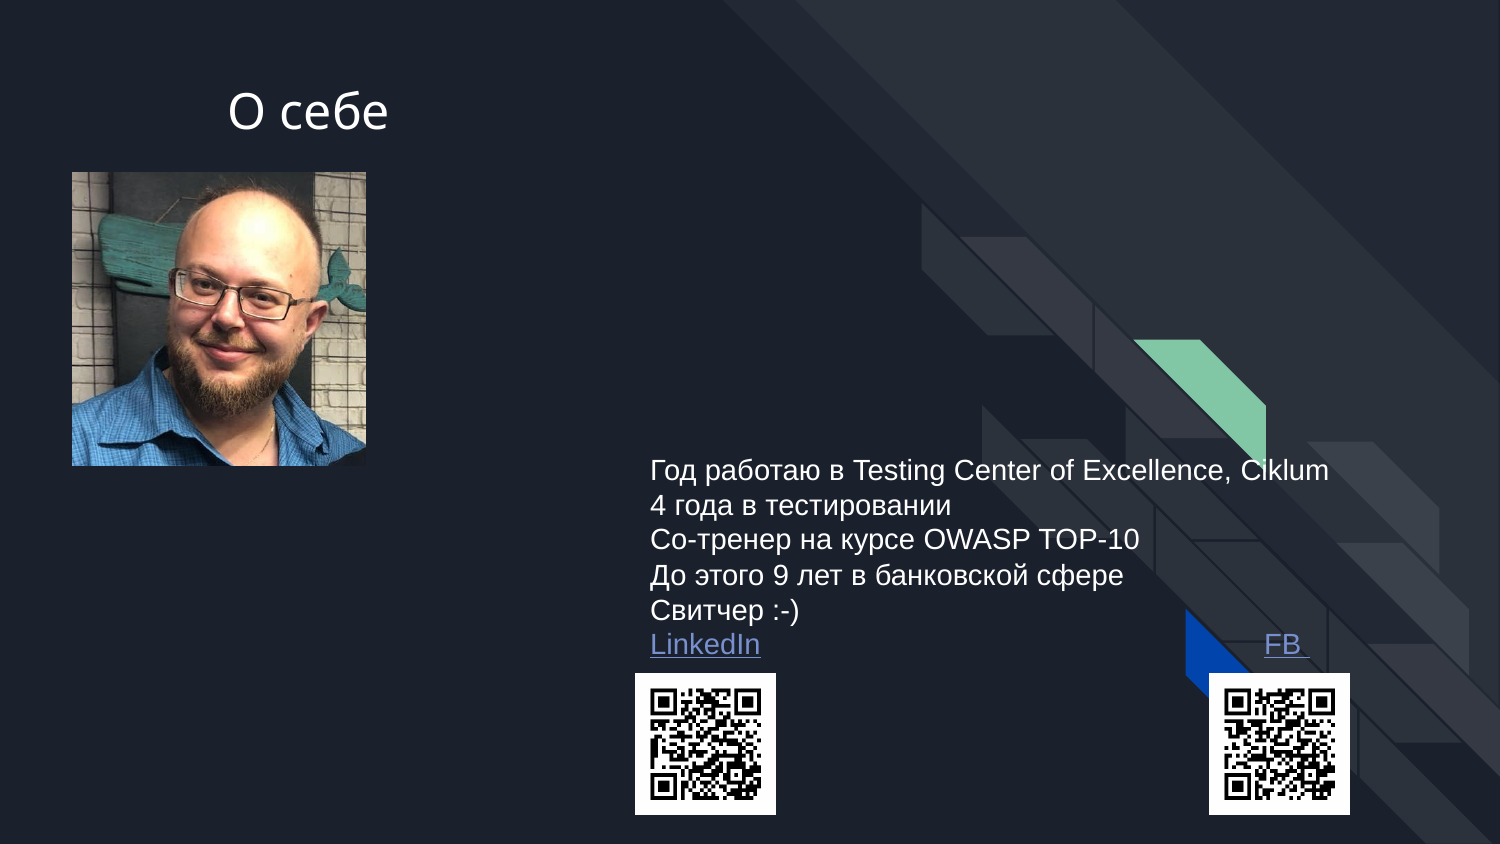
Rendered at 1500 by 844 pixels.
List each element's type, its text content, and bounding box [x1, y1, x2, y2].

picture [635, 673, 776, 815]
picture [72, 172, 366, 466]
title О себе [212, 64, 1368, 215]
picture [1209, 673, 1350, 815]
text_box Год работаю в Testing Center of Excellence, Ciklum 4 года в тестировании Со-тренер на курсе OWASP TOP-10 До этого 9 лет в банковской сфере Свитчер :-) LinkedIn FB [635, 436, 1383, 782]
